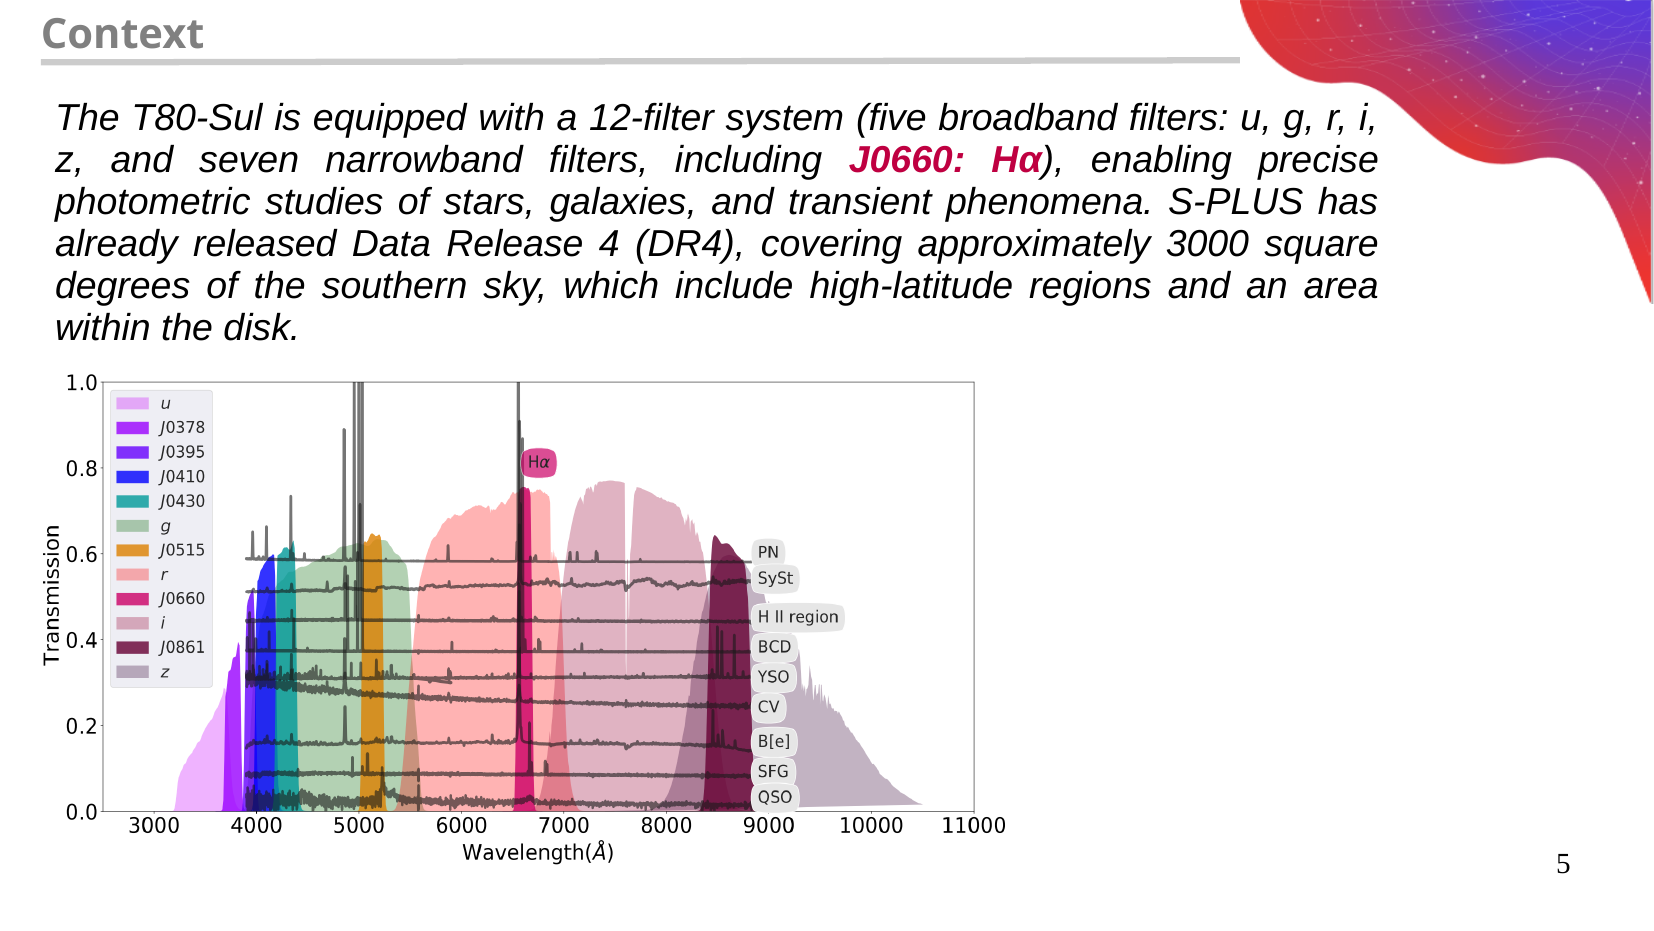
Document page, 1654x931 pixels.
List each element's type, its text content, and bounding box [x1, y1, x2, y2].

text_box The T80-Sul is equipped with a 12-filter system (five broadband filters: u, g, r, i, z, and seven narrowband filters, including J0660: Hα), enabling precise photometric studies of stars, galaxies, and transient phenomena. S-PLUS has already released Data Release 4 (DR4), covering approximately 3000 square degrees of the southern sky, which include high-latitude regions and an area within the disk. [40, 27, 1394, 357]
picture [33, 364, 1015, 877]
picture [1240, 0, 1654, 304]
text_box Context [26, 0, 891, 98]
